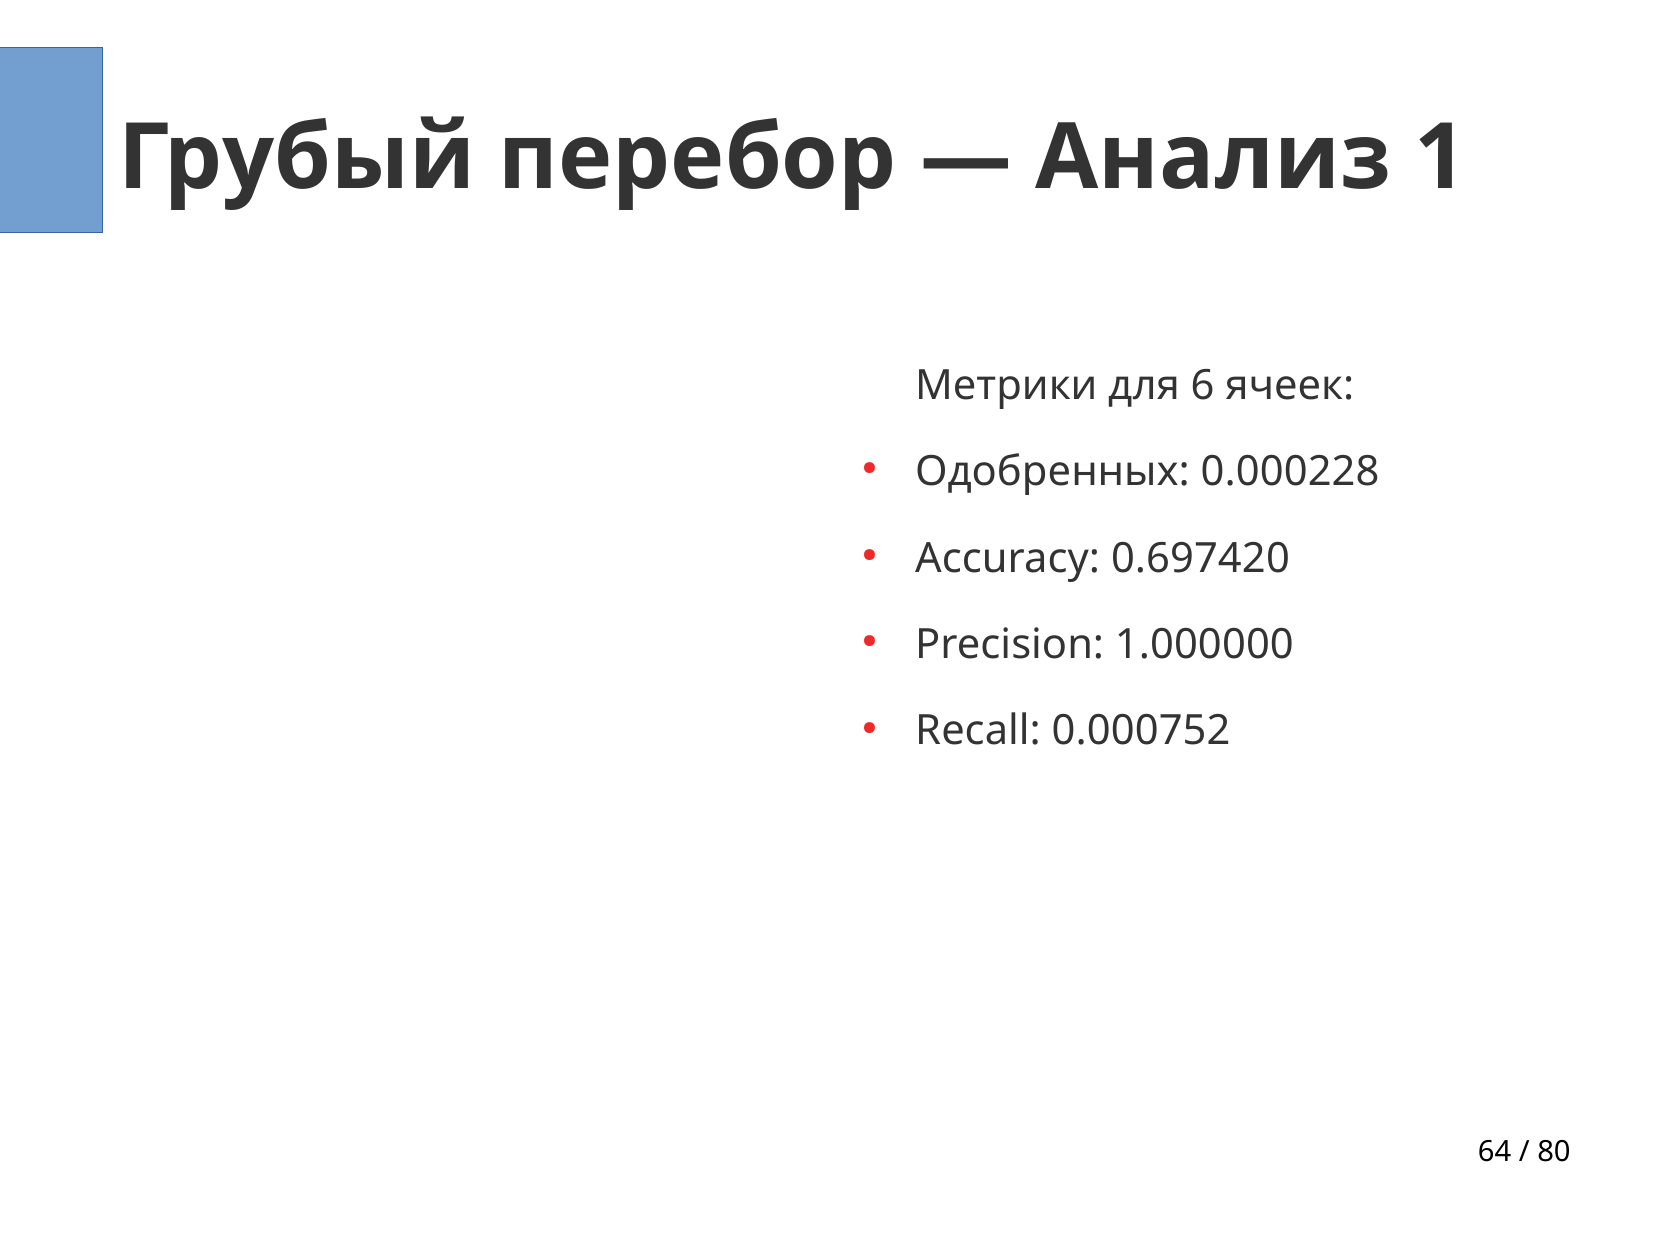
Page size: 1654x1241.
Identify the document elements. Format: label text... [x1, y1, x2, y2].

title Грубый перебор — Анализ 1 [118, 49, 1571, 257]
text_box [0, 47, 103, 233]
list Метрики для 6 ячеек: Одобренных: 0.000228 Accuracy: 0.697420 Precision: 1.000000 Recall: 0.000752 [844, 354, 1536, 1074]
